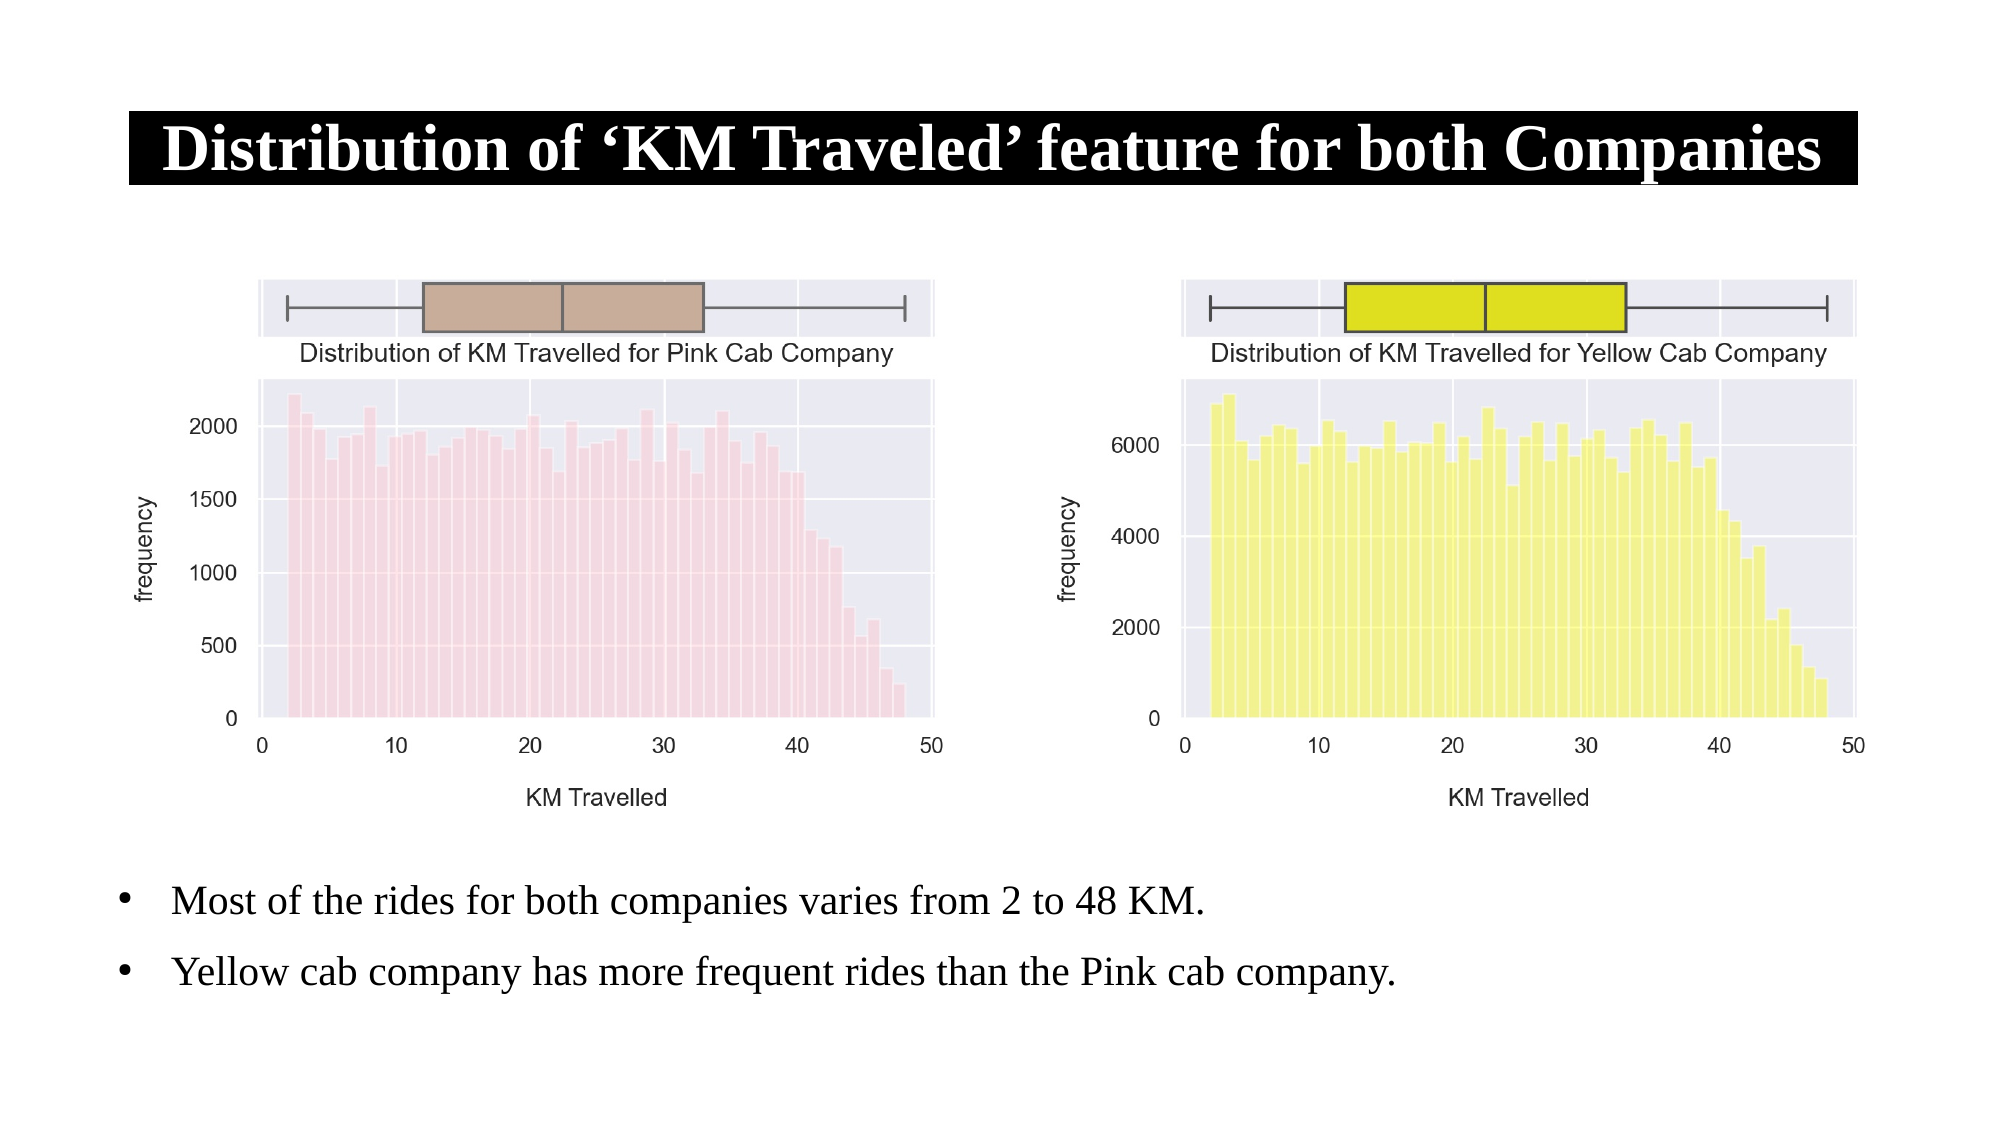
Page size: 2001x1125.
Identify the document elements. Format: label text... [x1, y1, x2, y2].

picture [1043, 263, 1880, 825]
picture [120, 263, 958, 825]
list Most of the rides for both companies varies from 2 to 48 KM. Yellow cab company has more frequent rides than the Pink cab company. [99, 862, 1900, 1013]
title Distribution of ‘KM Traveled’ feature for both Companies [112, 71, 1876, 225]
